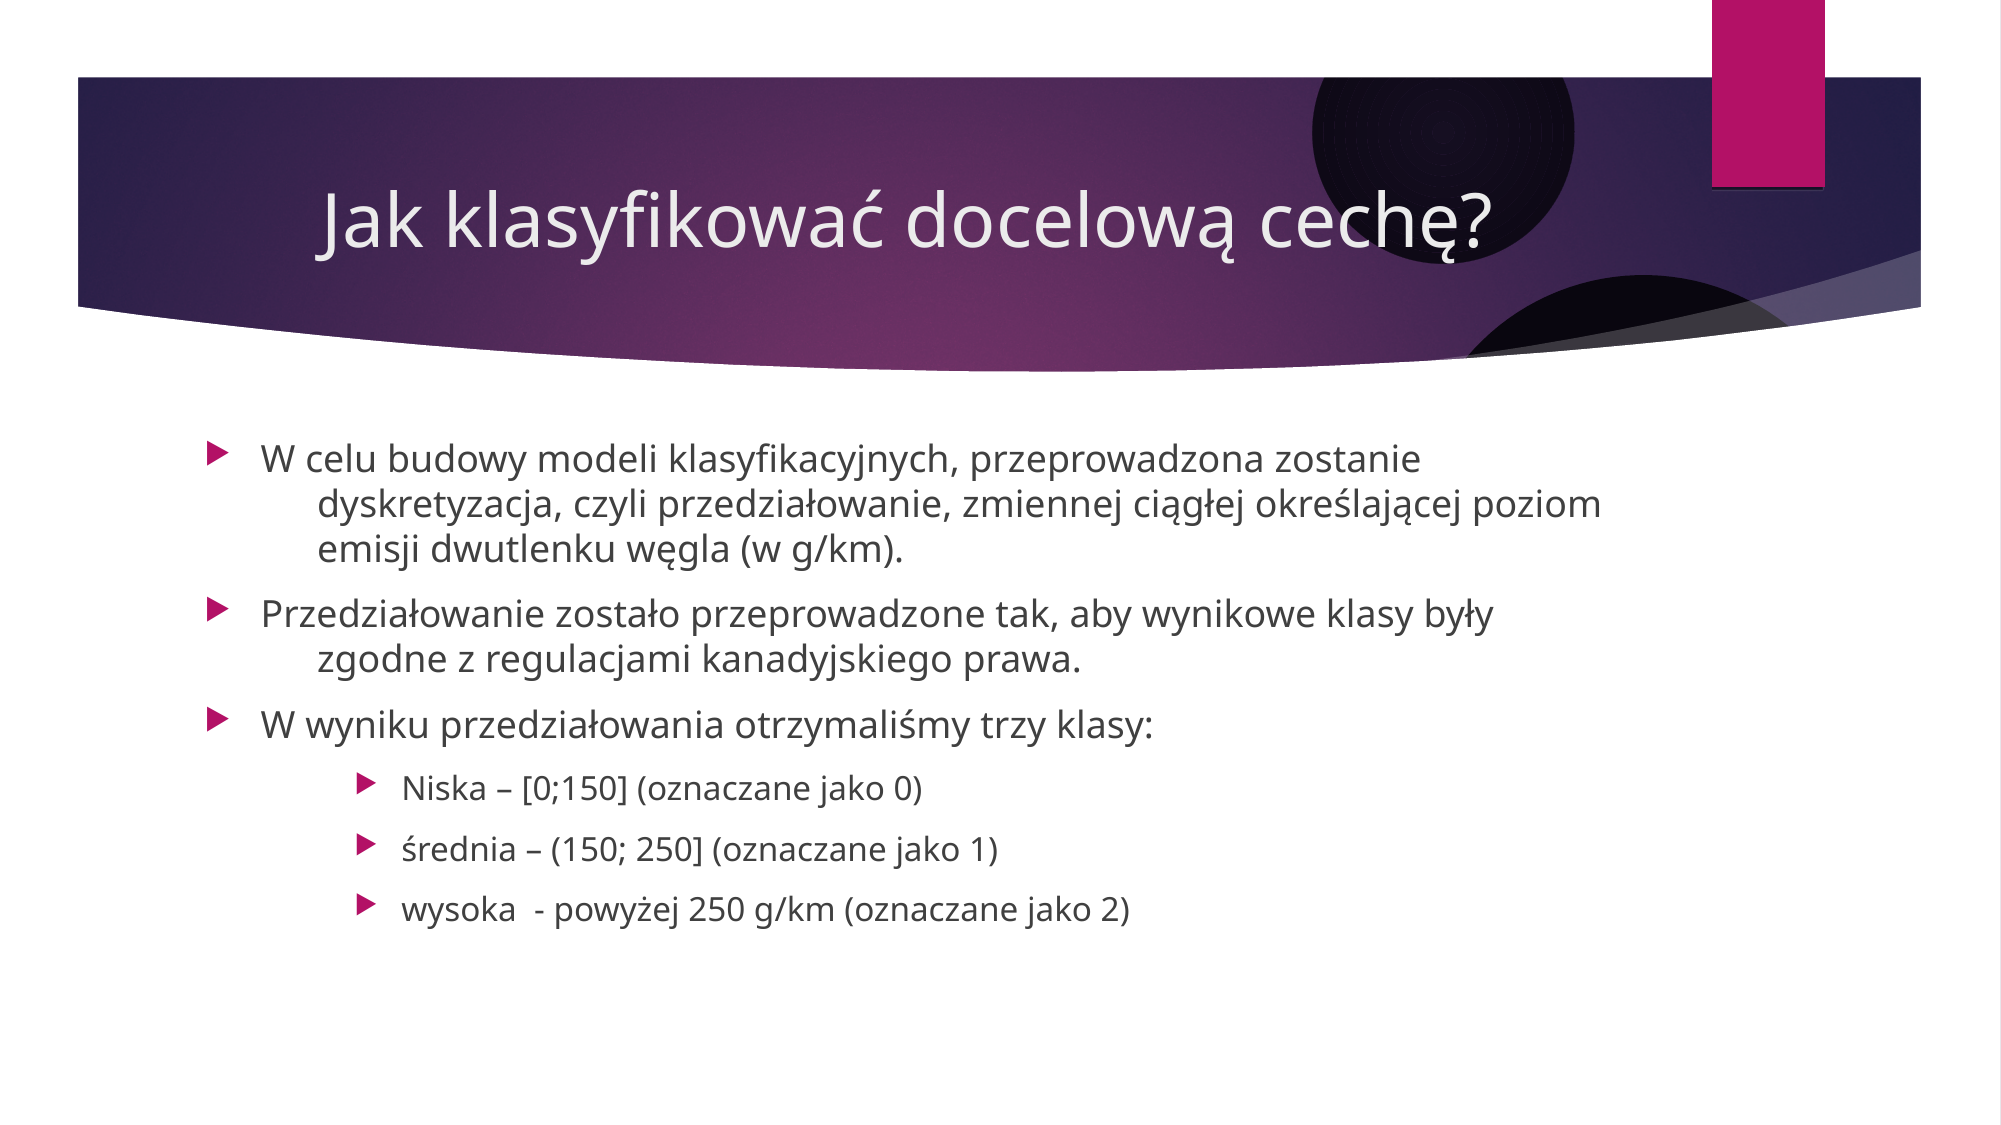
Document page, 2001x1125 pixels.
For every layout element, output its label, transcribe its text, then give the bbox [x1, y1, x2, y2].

title Jak klasyfikować docelową cechę? [189, 159, 1627, 276]
list W celu budowy modeli klasyfikacyjnych, przeprowadzona zostanie dyskretyzacja, czyli przedziałowanie, zmiennej ciągłej określającej poziom emisji dwutlenku węgla (w g/km). Przedziałowanie zostało przeprowadzone tak, aby wynikowe klasy były zgodne z regulacjami kanadyjskiego prawa. W wyniku przedziałowania otrzymaliśmy trzy klasy: Niska – [0;150] (oznaczane jako 0) średnia – (150; 250] (oznaczane jako 1) wysoka - powyżej 250 g/km (oznaczane jako 2) [189, 427, 1638, 988]
